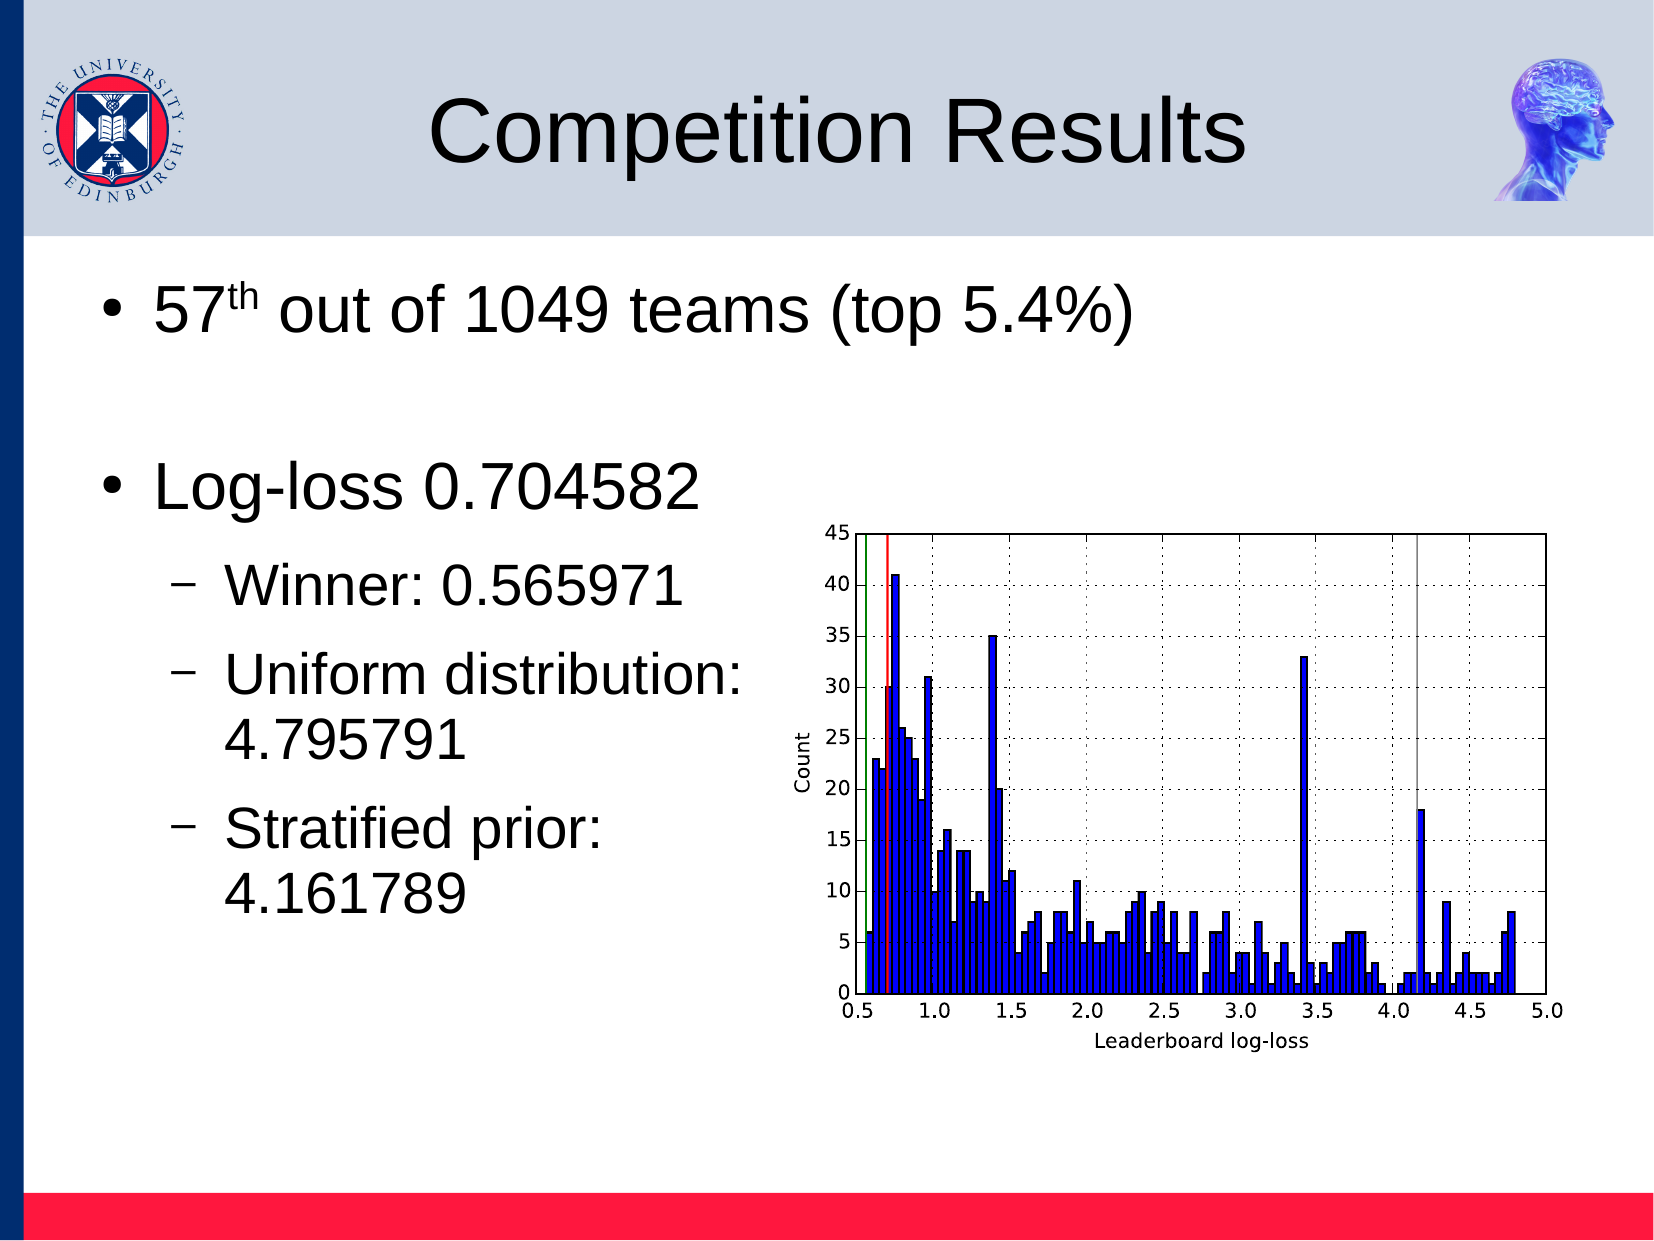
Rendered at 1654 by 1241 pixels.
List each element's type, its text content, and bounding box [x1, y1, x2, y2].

title Competition Results [183, 49, 1494, 213]
picture [863, 473, 1636, 1069]
picture [1494, 58, 1615, 201]
picture [38, 56, 183, 205]
list 57th out of 1049 teams (top 5.4%) [82, 271, 1595, 473]
list Log-loss 0.704582 Winner: 0.565971 Uniform distribution: 4.795791 Stratified prior: 4.161789 [82, 448, 863, 1241]
